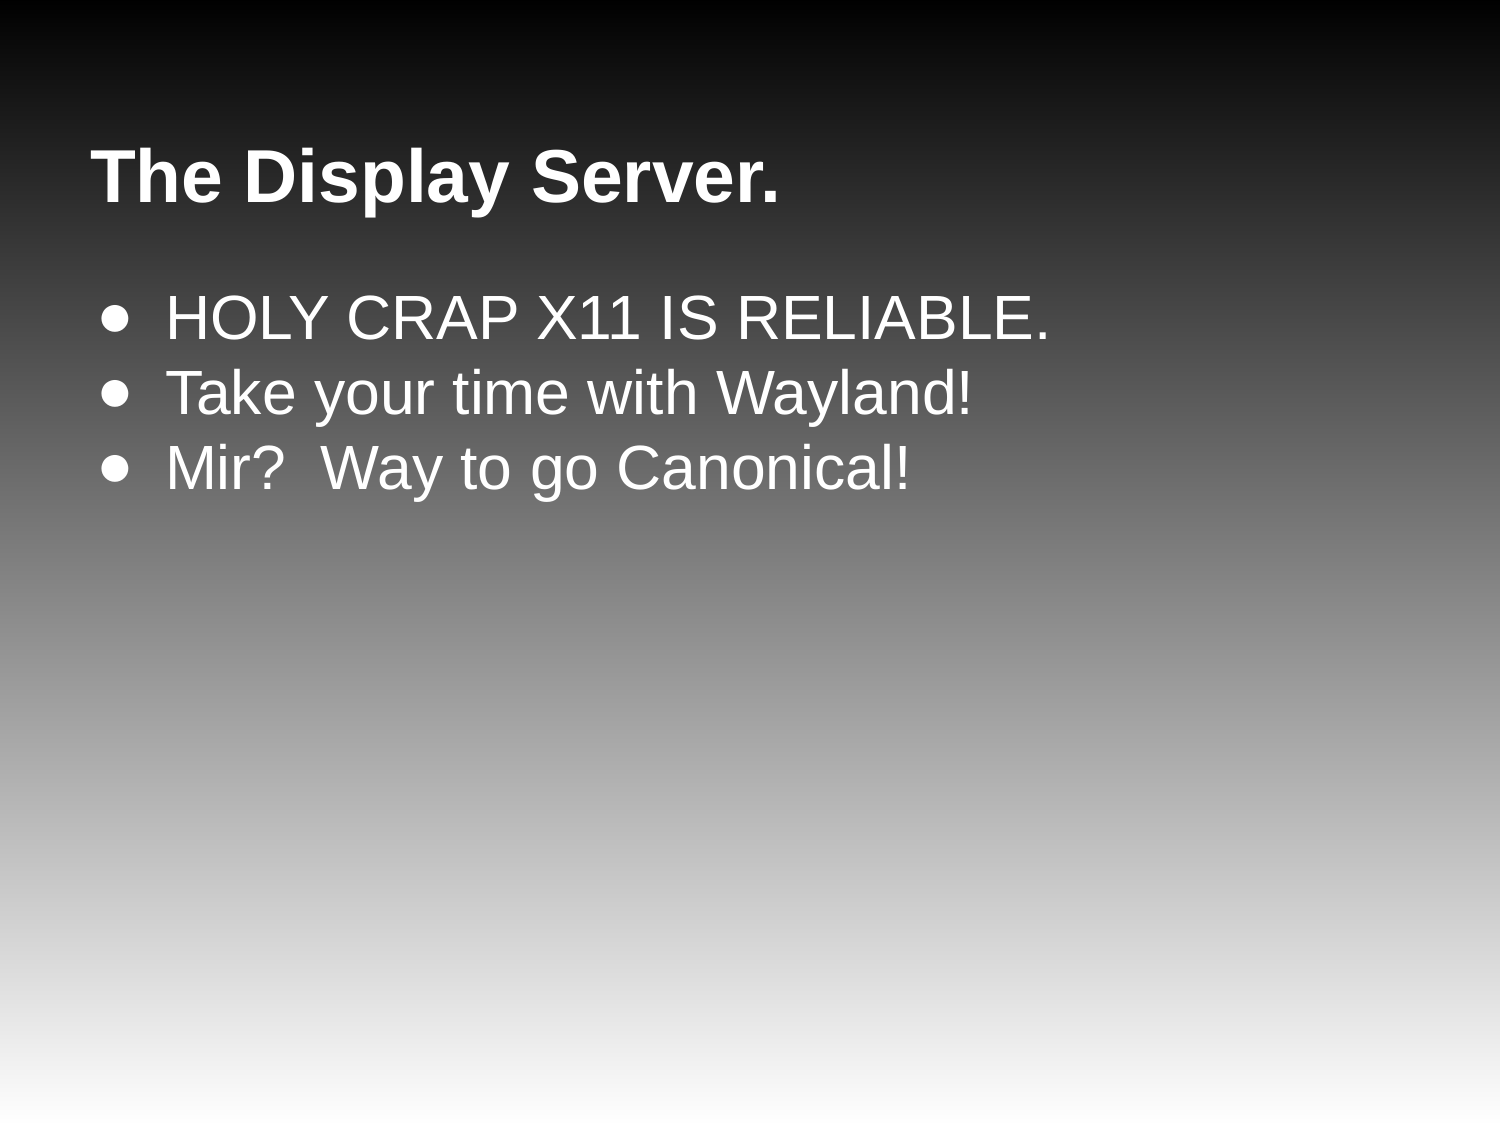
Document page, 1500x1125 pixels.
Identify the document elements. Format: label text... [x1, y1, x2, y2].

list HOLY CRAP X11 IS RELIABLE. Take your time with Wayland! Mir? Way to go Canonical! [75, 262, 1425, 1078]
title The Display Server. [75, 45, 1425, 233]
